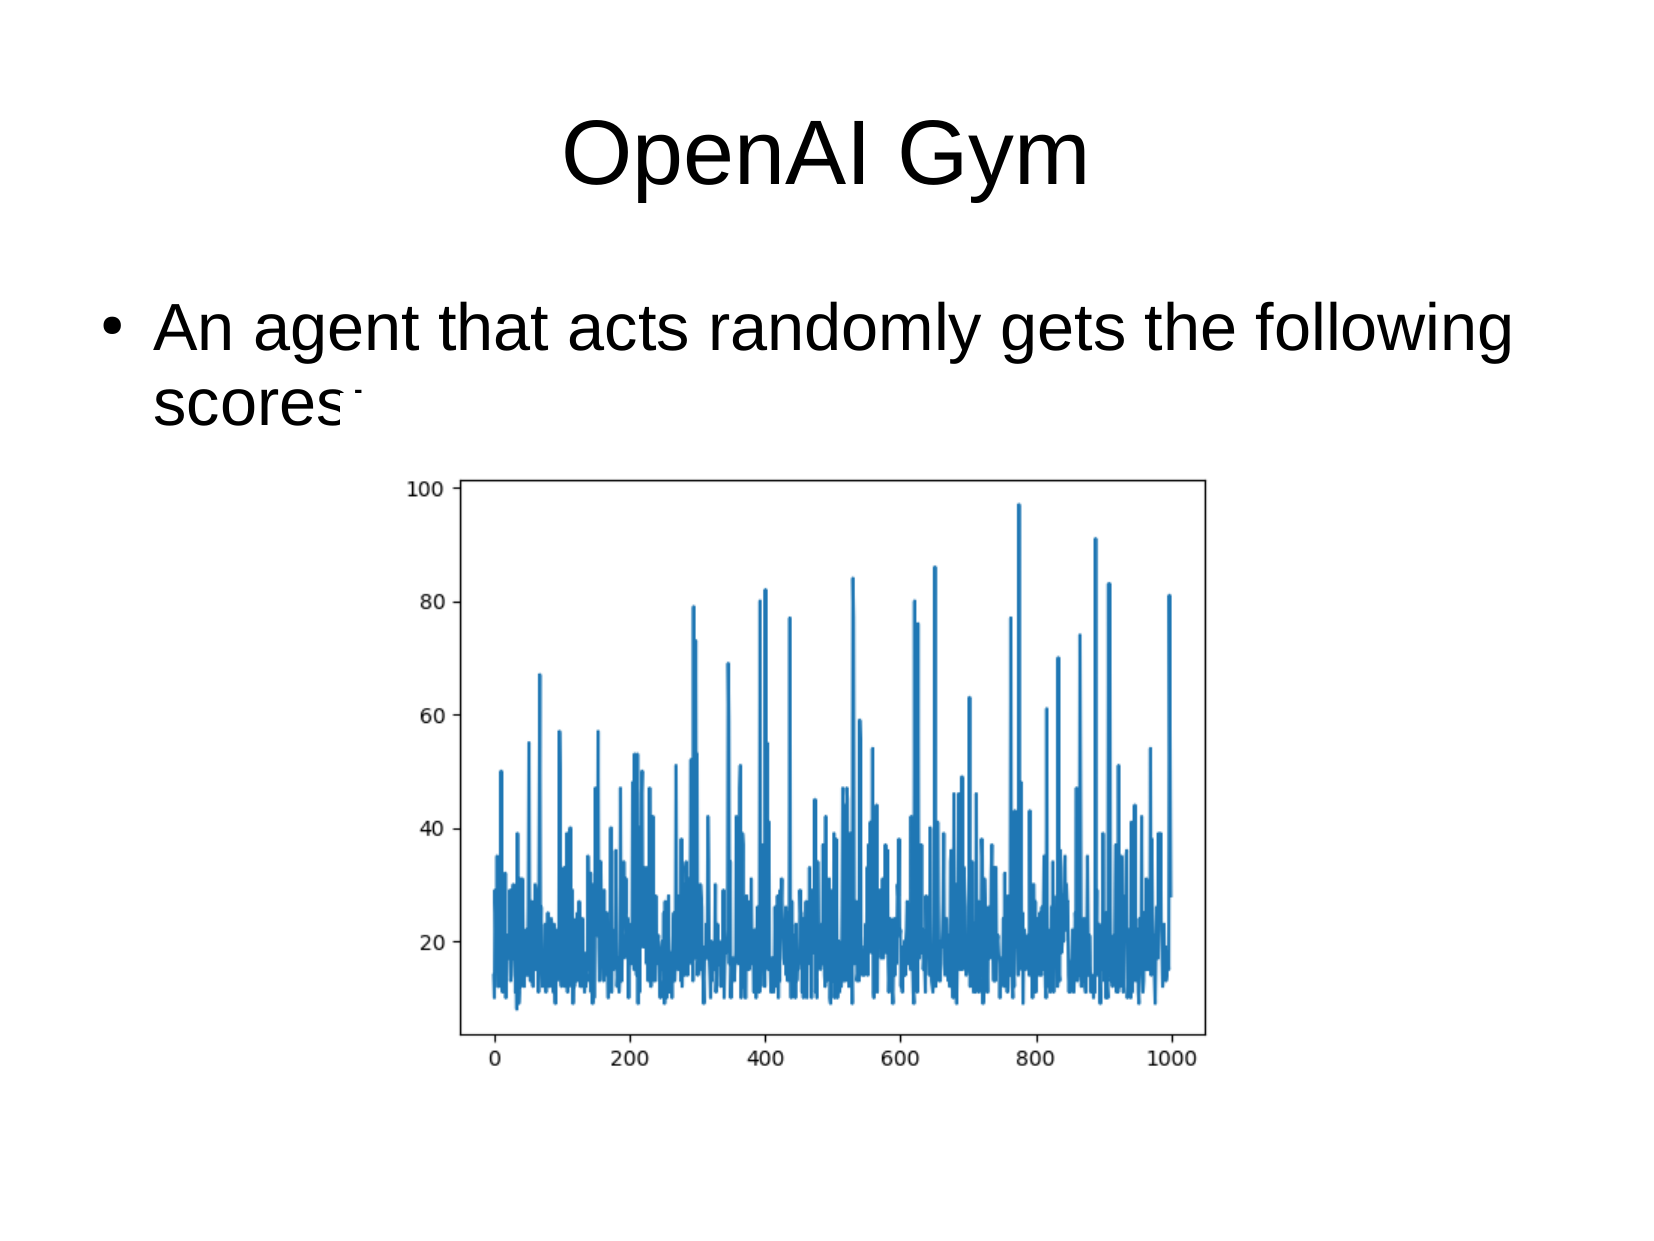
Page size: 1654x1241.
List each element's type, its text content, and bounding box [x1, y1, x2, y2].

picture [340, 393, 1301, 1114]
title OpenAI Gym [82, 49, 1571, 257]
list An agent that acts randomly gets the following scores: [82, 290, 1571, 1010]
